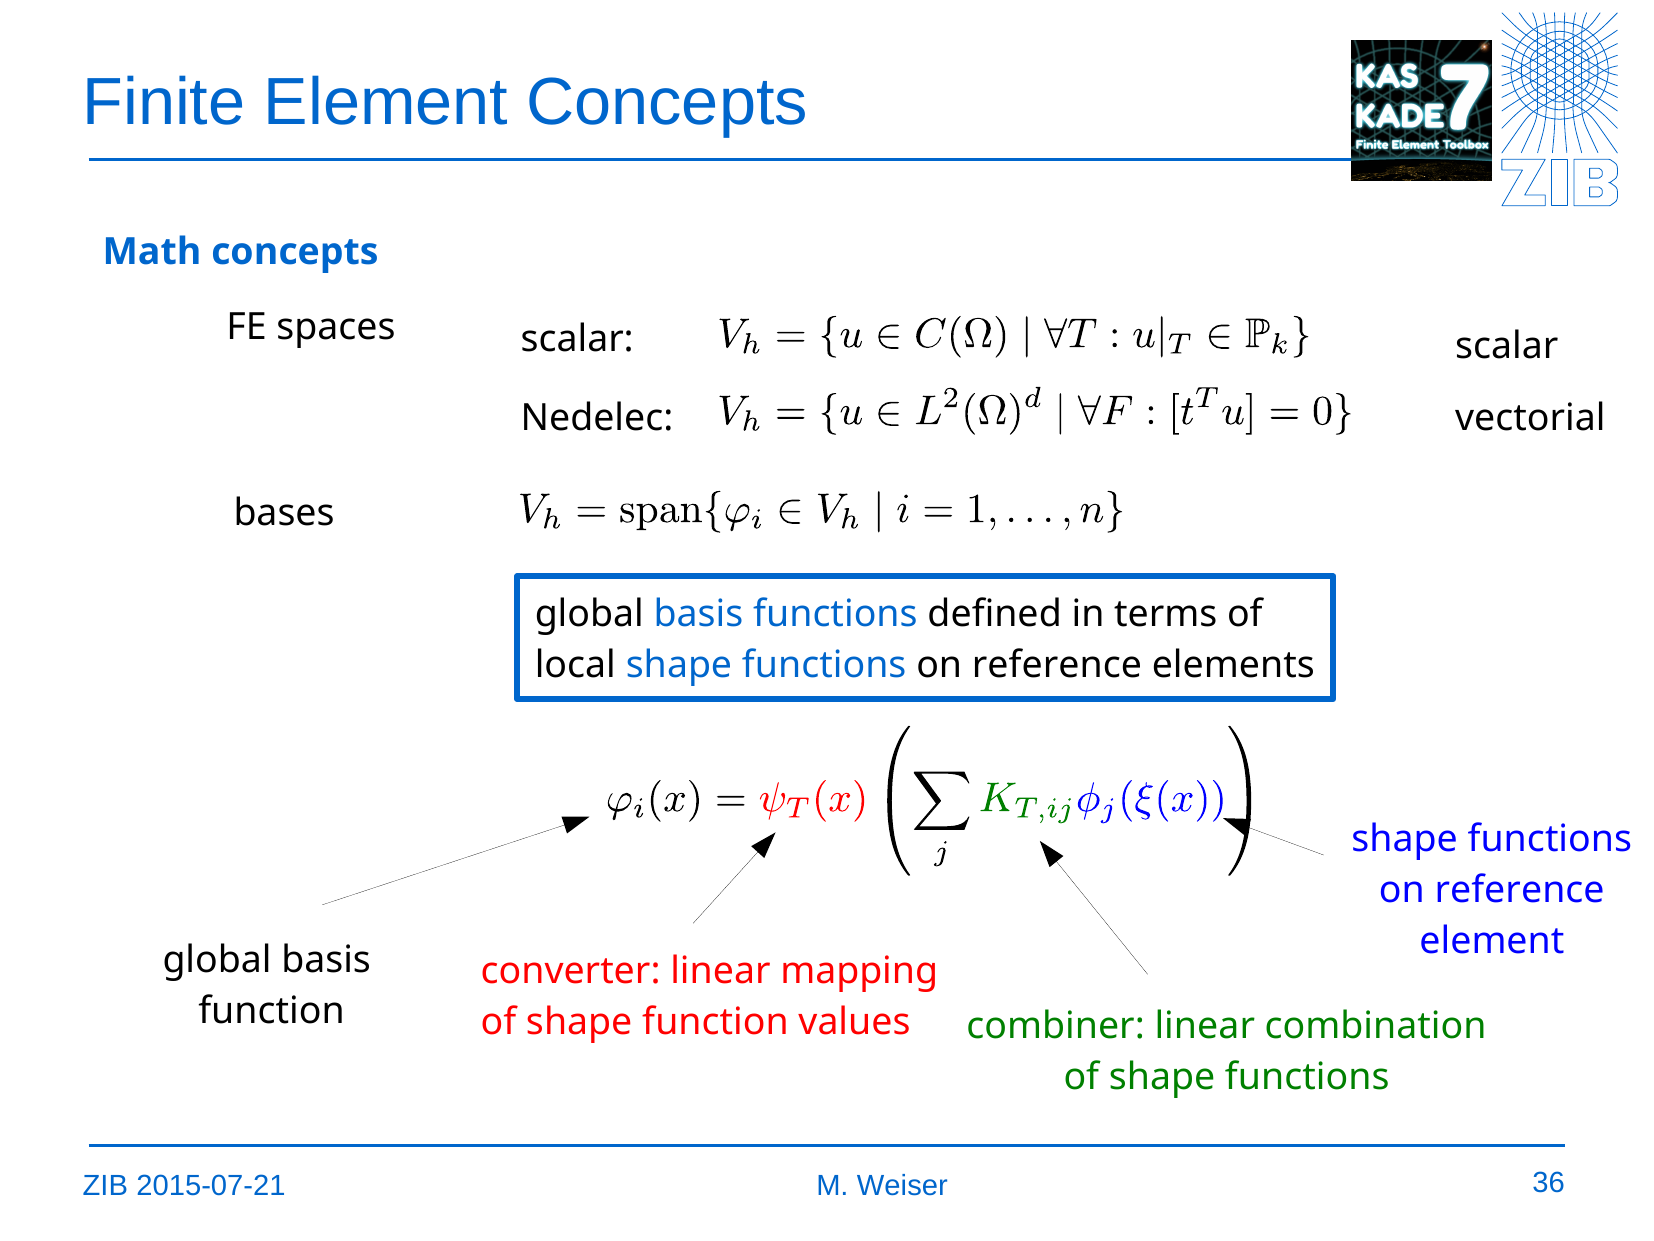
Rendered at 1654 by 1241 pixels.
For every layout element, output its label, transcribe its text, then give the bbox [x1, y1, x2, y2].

picture [519, 490, 1123, 533]
text_box scalar [1440, 311, 1569, 370]
picture [719, 386, 1351, 435]
text_box converter: linear mapping of shape function values [465, 936, 933, 1039]
text_box FE spaces [208, 289, 406, 355]
text_box Nedelec: [502, 380, 685, 445]
picture [1351, 40, 1492, 181]
picture [607, 725, 1252, 876]
text_box Math concepts [87, 217, 384, 277]
text_box global basis function [147, 924, 386, 1028]
text_box bases [215, 474, 348, 540]
text_box combiner: linear combination of shape functions [951, 991, 1482, 1095]
text_box scalar: [502, 301, 648, 366]
text_box vectorial [1440, 383, 1615, 443]
text_box global basis functions defined in terms of local shape functions on reference elements [517, 576, 1298, 685]
title Finite Element Concepts [82, 64, 1359, 139]
picture [719, 315, 1309, 358]
text_box shape functions on reference element [1336, 803, 1634, 951]
